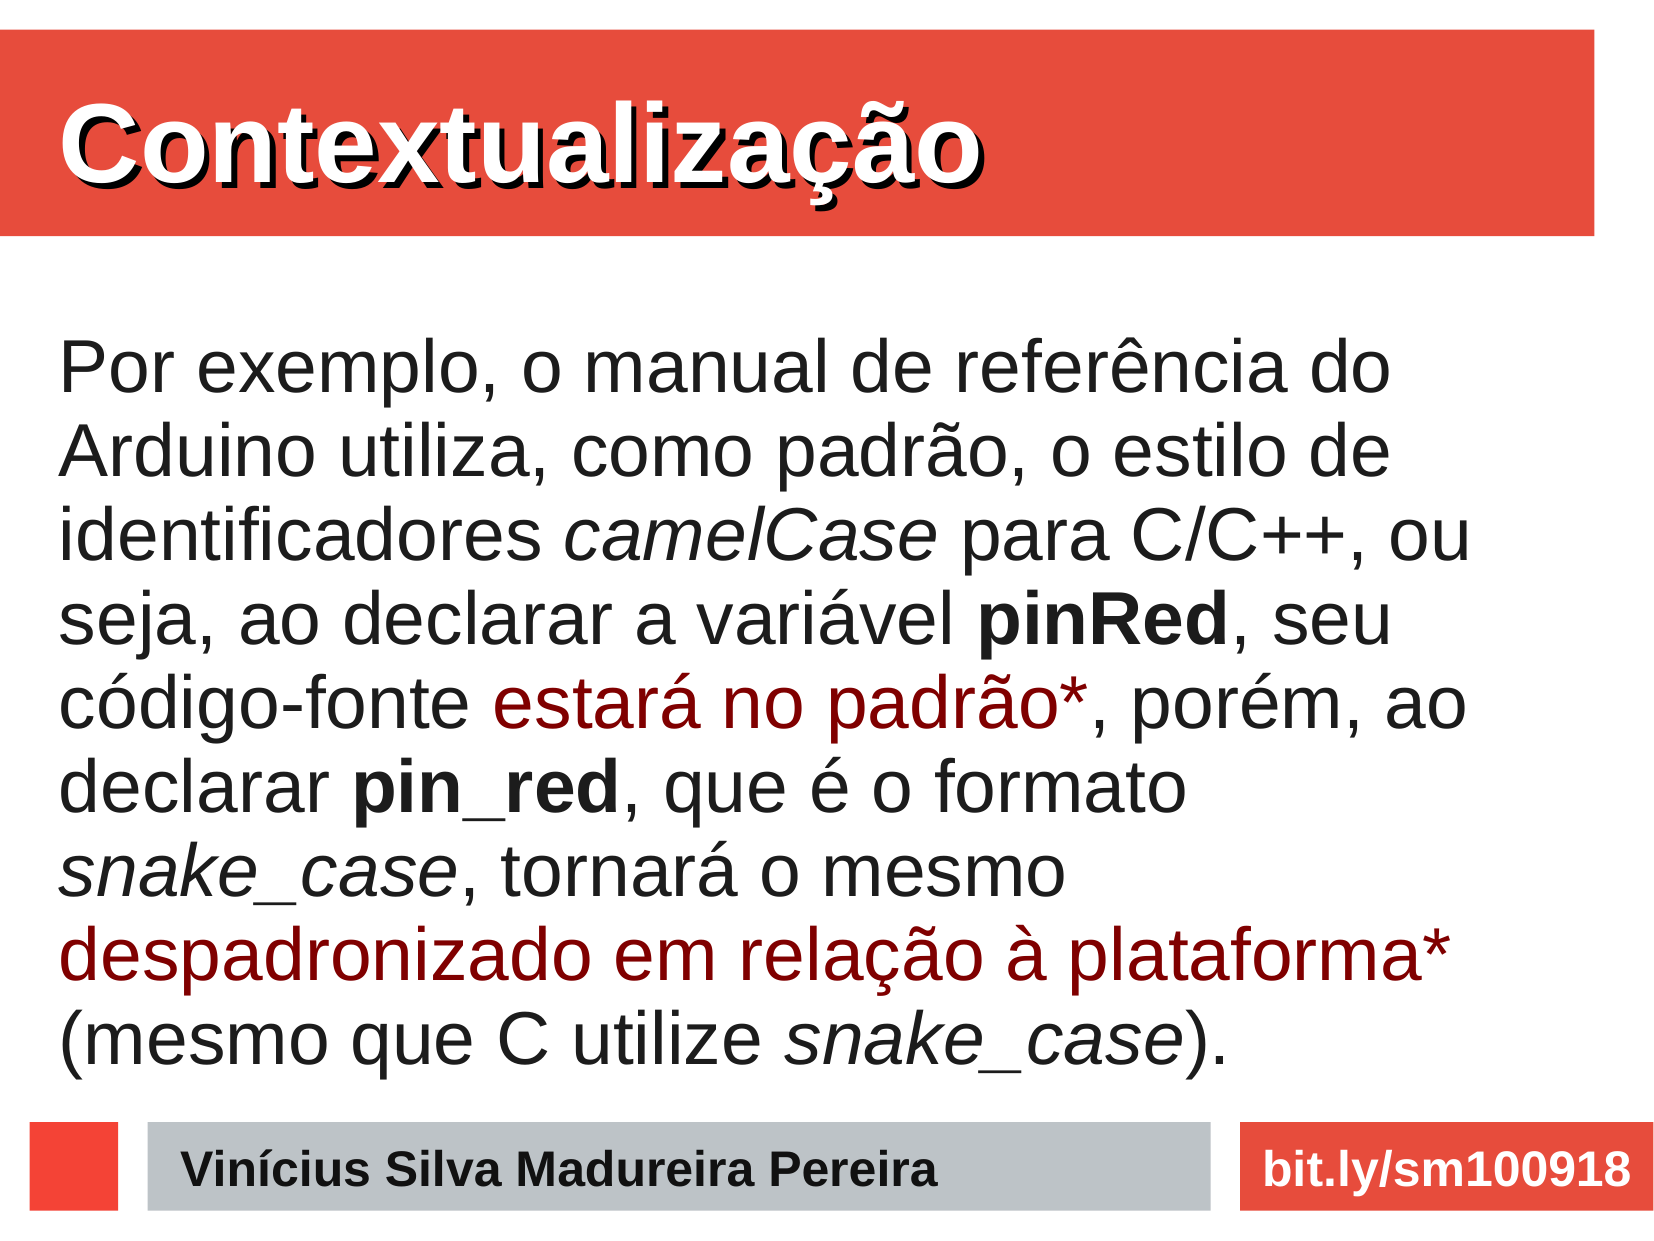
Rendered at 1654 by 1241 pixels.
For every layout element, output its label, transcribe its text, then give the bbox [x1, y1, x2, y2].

text_box Vinícius Silva Madureira Pereira [165, 1133, 1170, 1205]
list Por exemplo, o manual de referência do Arduino utiliza, como padrão, o estilo de identificadores camelCase para C/C++, ou seja, ao declarar a variável pinRed, seu código-fonte estará no padrão*, porém, ao declarar pin_red, que é o formato snake_case, tornará o mesmo despadronizado em relação à plataforma* (mesmo que C utilize snake_case). [59, 324, 1565, 1093]
text_box bit.ly/sm100918 [1228, 1133, 1654, 1205]
title Contextualização [59, 59, 1595, 207]
